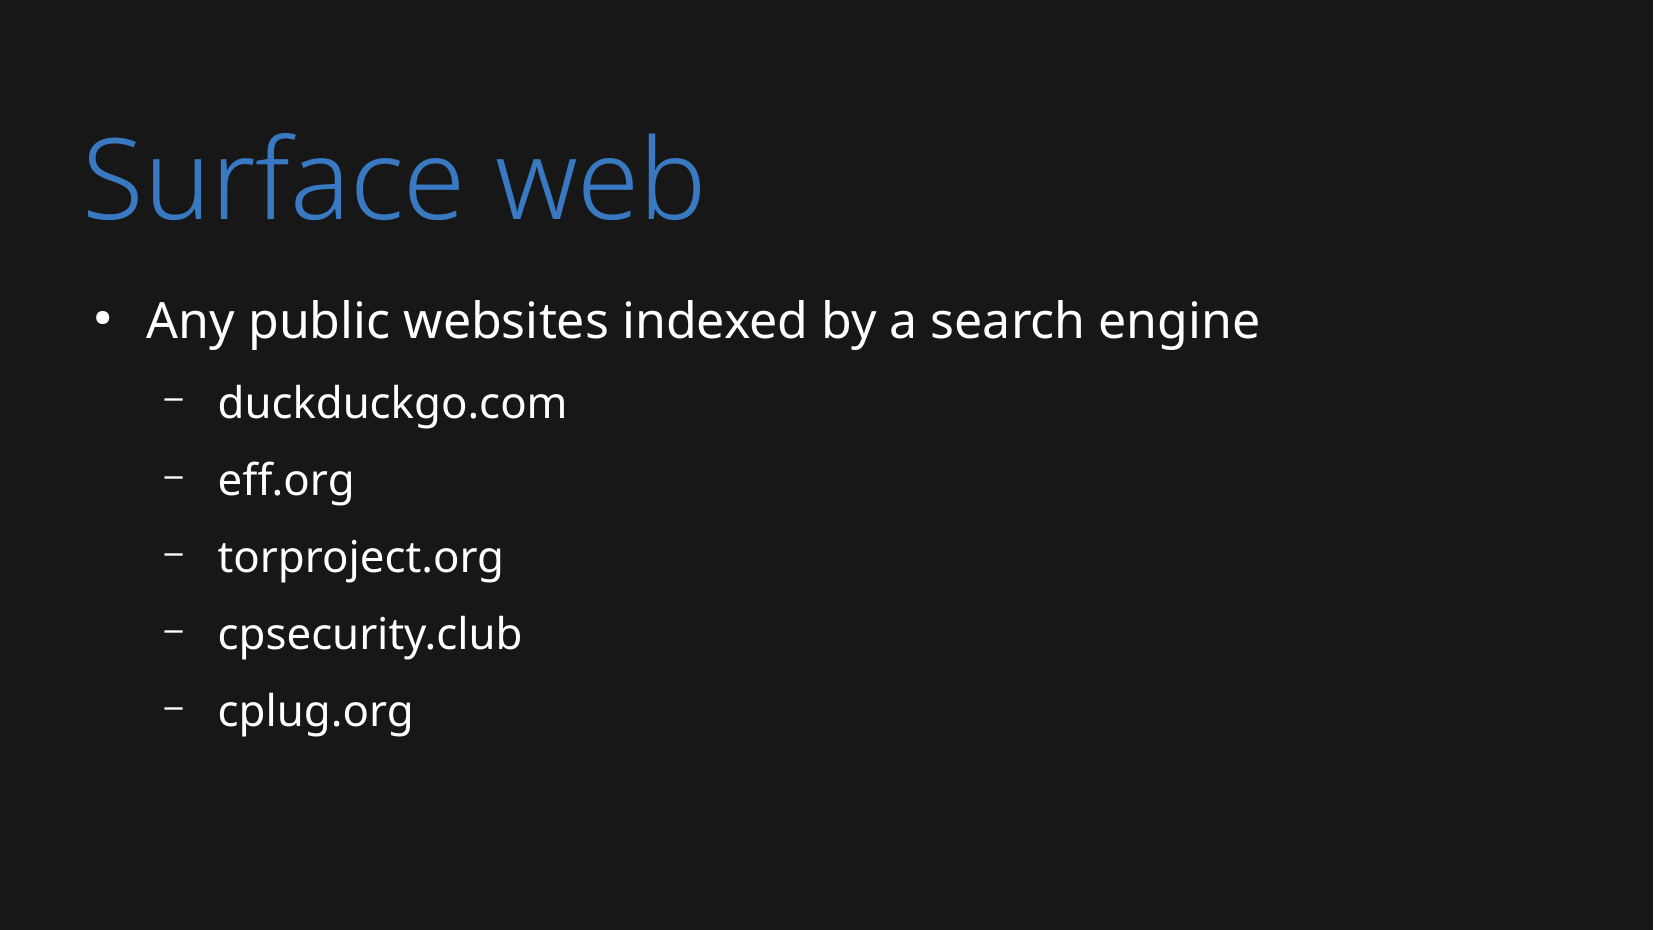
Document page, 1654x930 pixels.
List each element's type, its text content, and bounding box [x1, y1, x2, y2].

title Surface web [82, 60, 1653, 253]
list Any public websites indexed by a search engine duckduckgo.com eff.org torproject.org cpsecurity.club cplug.org [75, 285, 1564, 795]
